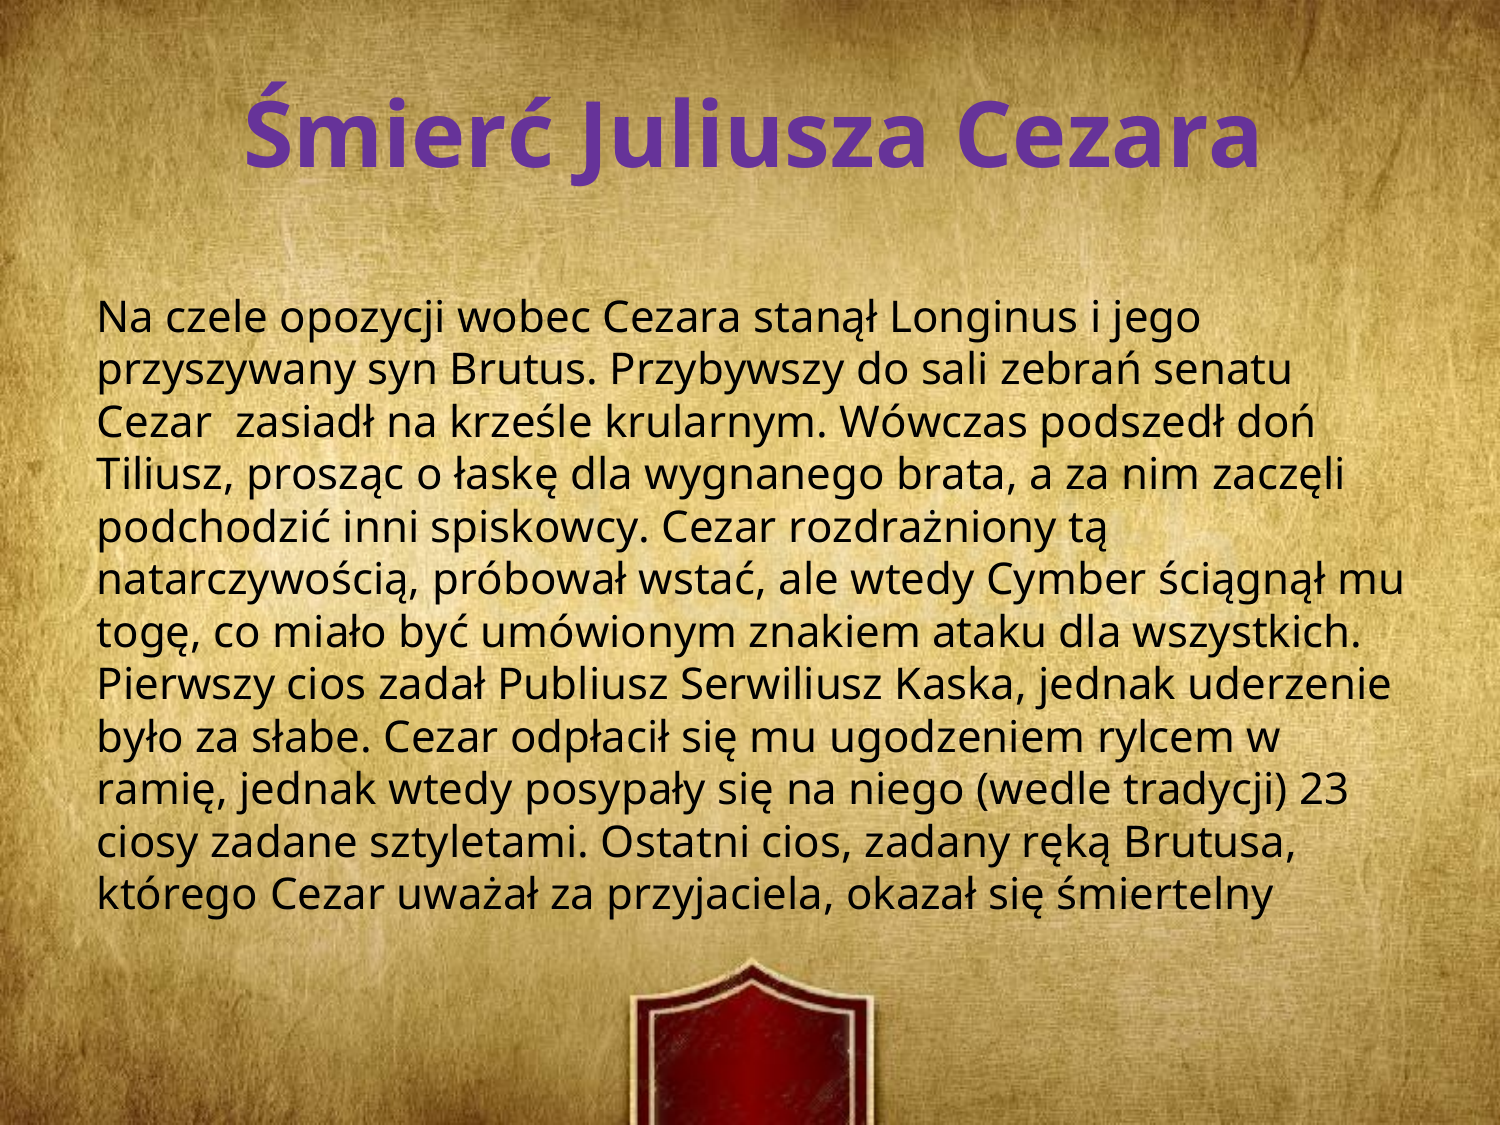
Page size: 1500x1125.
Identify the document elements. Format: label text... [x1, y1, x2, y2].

picture [0, 0, 1500, 1125]
text_box Na czele opozycji wobec Cezara stanął Longinus i jego przyszywany syn Brutus. Przybywszy do sali zebrań senatu Cezar zasiadł na krześle krularnym. Wówczas podszedł doń Tiliusz, prosząc o łaskę dla wygnanego brata, a za nim zaczęli podchodzić inni spiskowcy. Cezar rozdrażniony tą natarczywością, próbował wstać, ale wtedy Cymber ściągnął mu togę, co miało być umówionym znakiem ataku dla wszystkich. Pierwszy cios zadał Publiusz Serwiliusz Kaska, jednak uderzenie było za słabe. Cezar odpłacił się mu ugodzeniem rylcem w ramię, jednak wtedy posypały się na niego (wedle tradycji) 23 ciosy zadane sztyletami. Ostatni cios, zadany ręką Brutusa, którego Cezar uważał za przyjaciela, okazał się śmiertelny [82, 281, 1433, 1024]
text_box Śmierć Juliusza Cezara [79, 36, 1430, 225]
